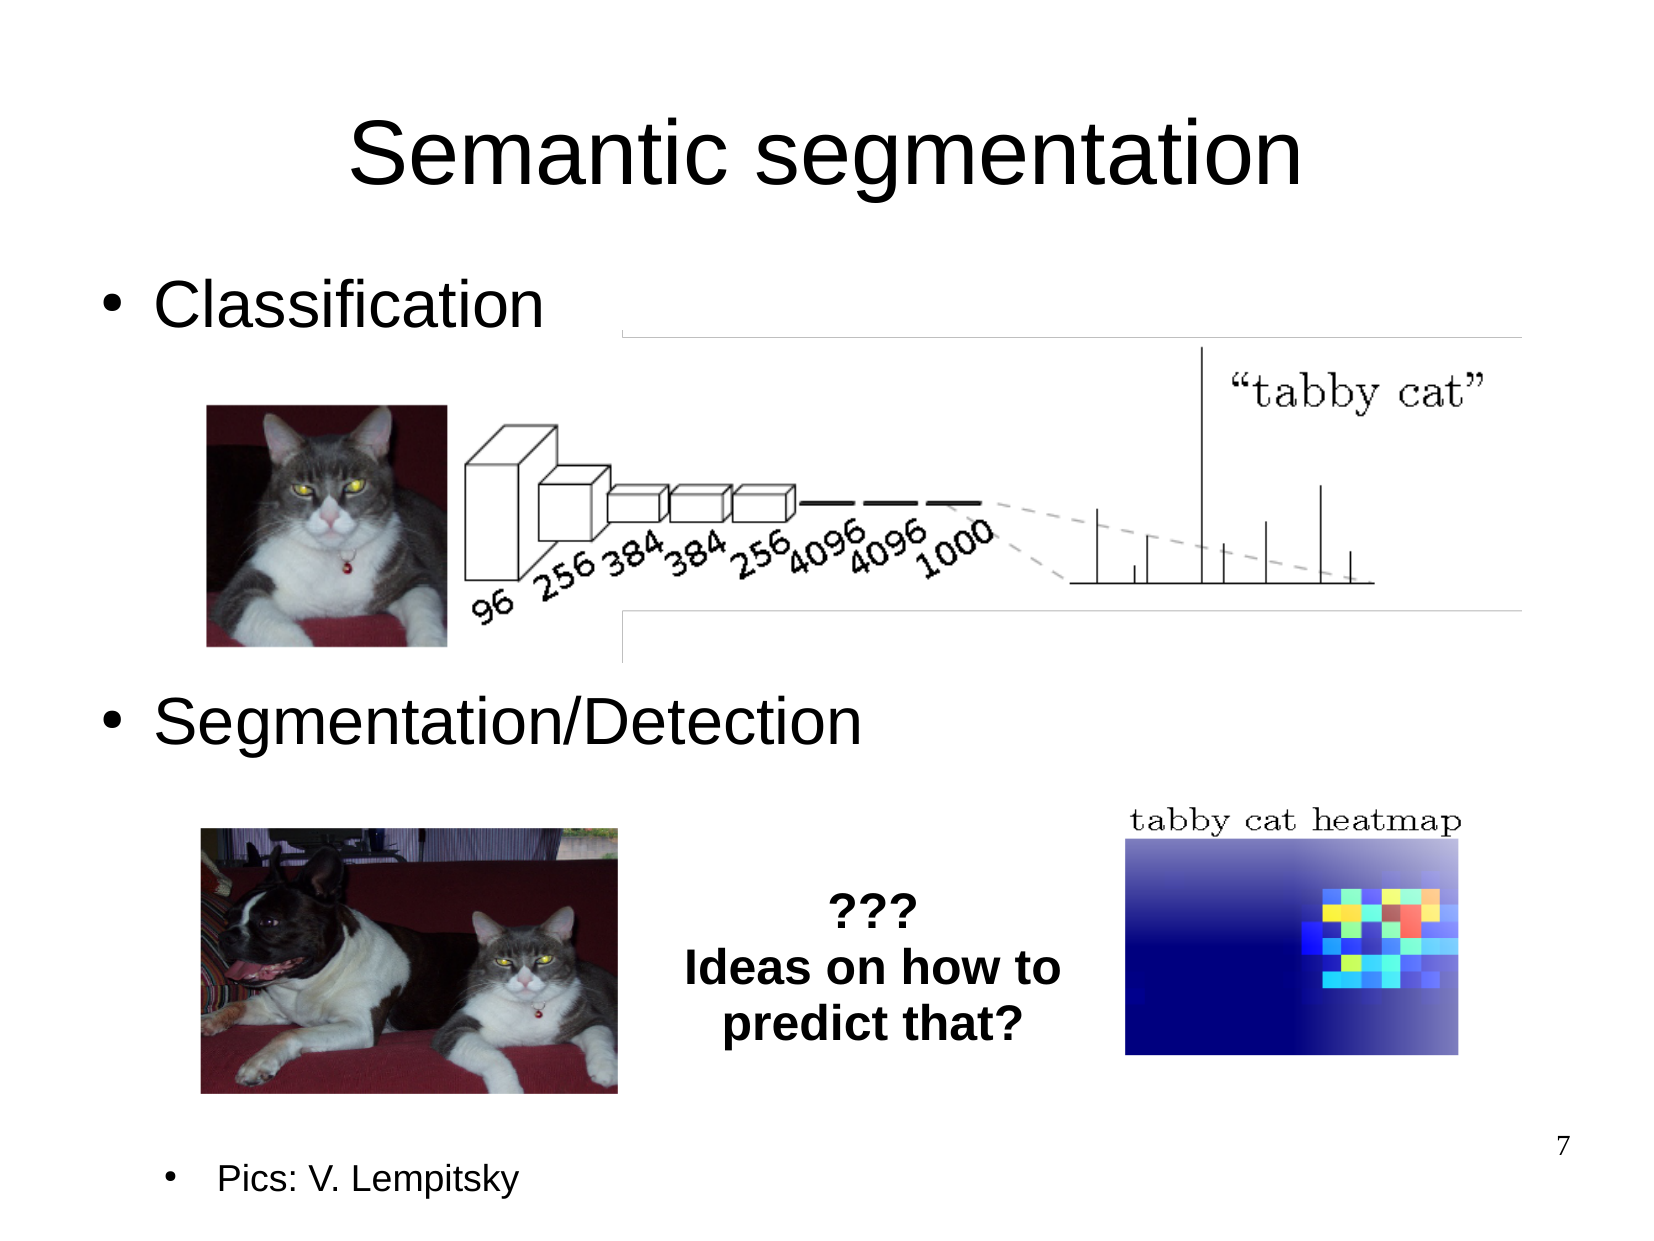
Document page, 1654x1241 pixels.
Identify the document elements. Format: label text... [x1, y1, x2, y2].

title Semantic segmentation [82, 49, 1571, 257]
picture [177, 330, 1522, 663]
text_box Pics: V. Lempitsky [146, 1157, 598, 1241]
list Classification Segmentation/Detection [82, 266, 1571, 986]
picture [170, 778, 624, 1142]
text_box ??? Ideas on how to predict that? [624, 770, 1122, 1164]
picture [1122, 778, 1493, 1142]
